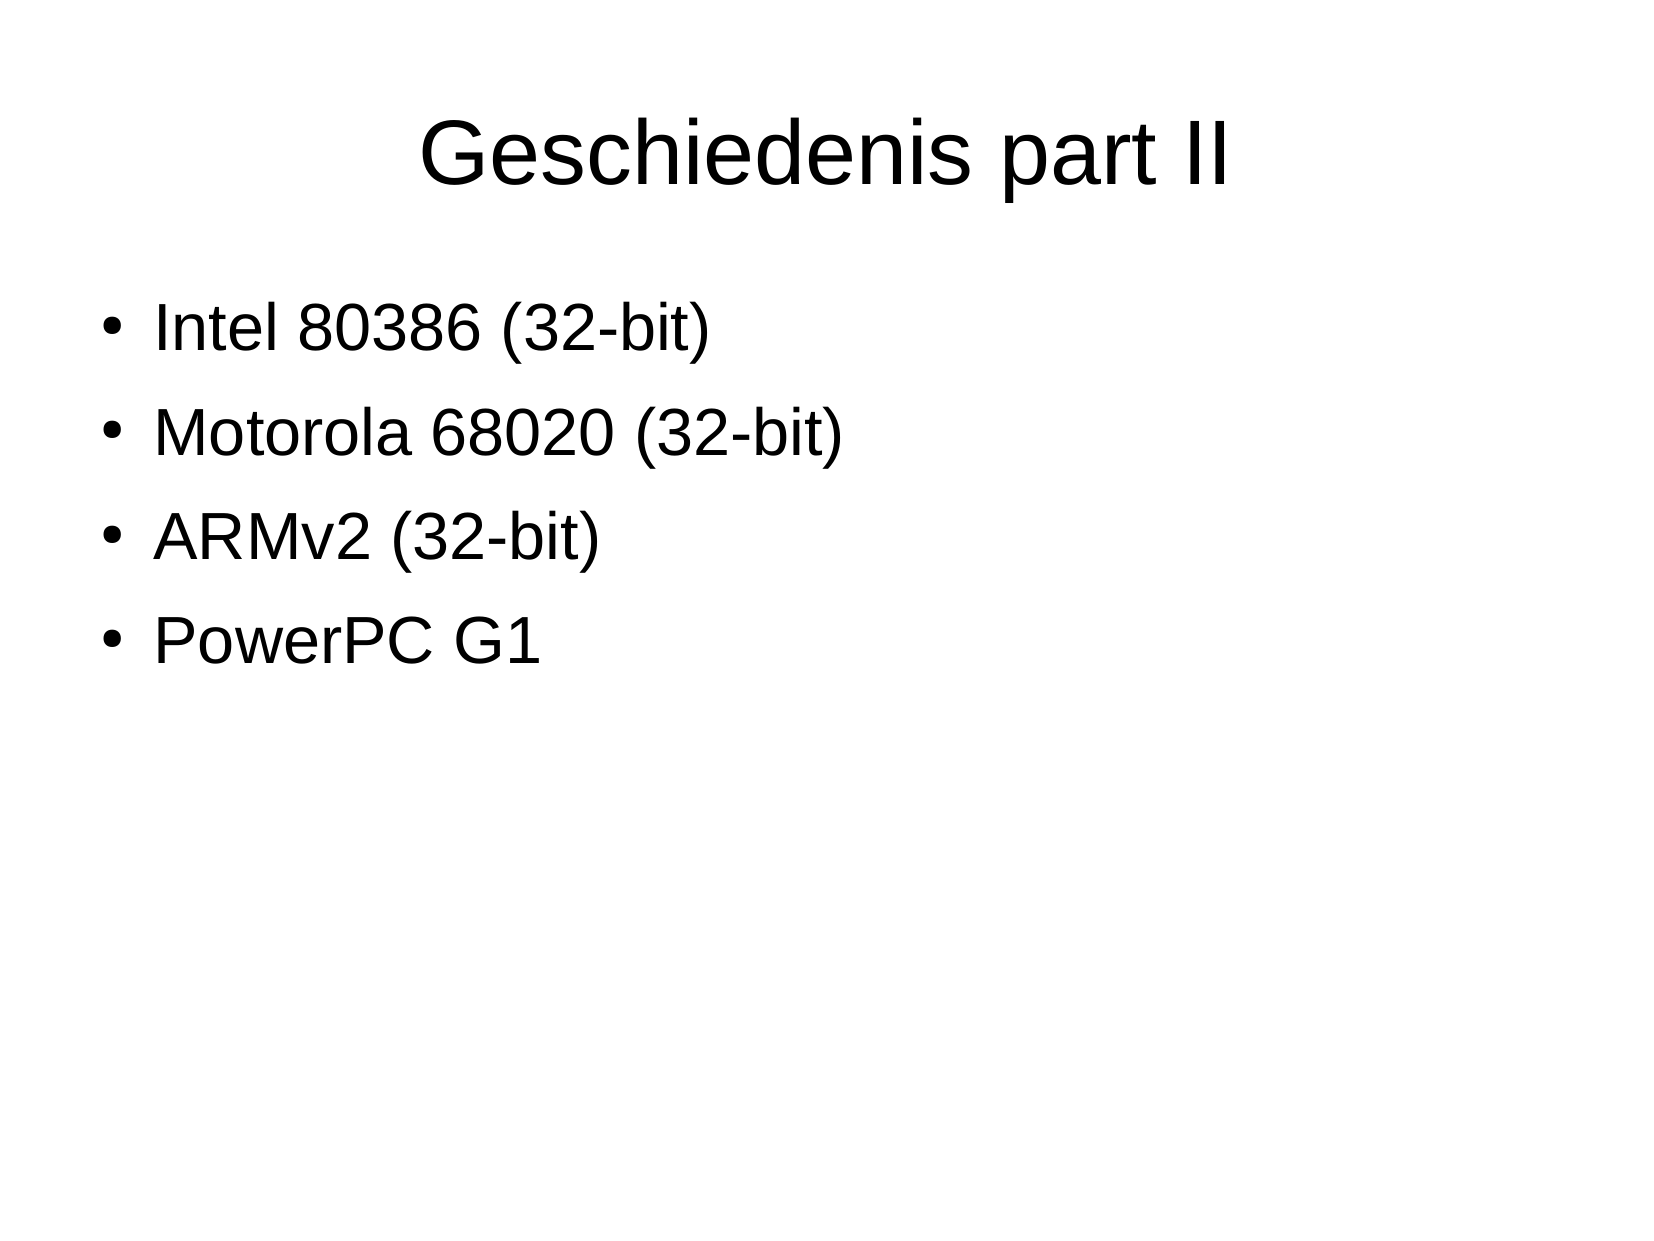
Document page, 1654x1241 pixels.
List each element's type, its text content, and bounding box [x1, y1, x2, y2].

list Intel 80386 (32-bit) Motorola 68020 (32-bit) ARMv2 (32-bit) PowerPC G1 [82, 290, 1571, 1010]
title Geschiedenis part II [82, 49, 1571, 257]
